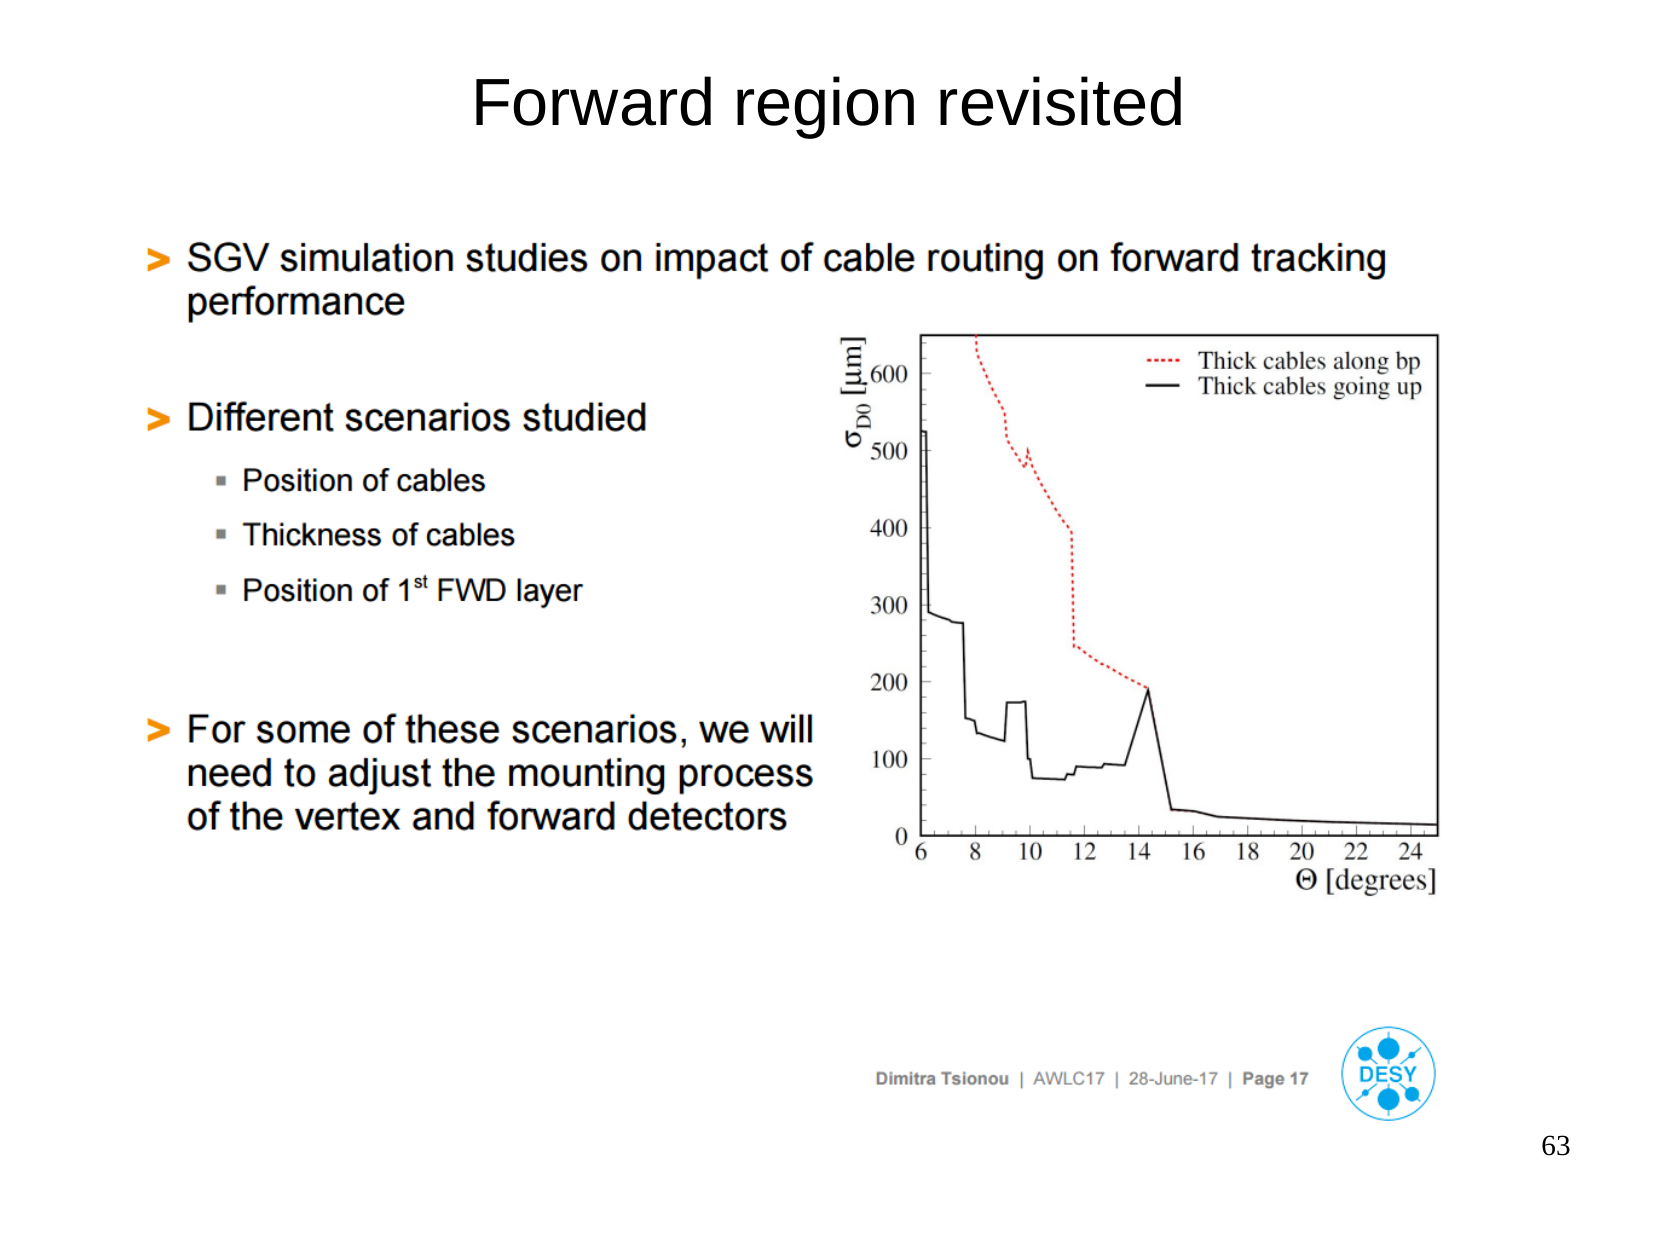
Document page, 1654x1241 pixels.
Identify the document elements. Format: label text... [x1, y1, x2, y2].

title Forward region revisited [85, 52, 1571, 153]
picture [121, 215, 1480, 1135]
